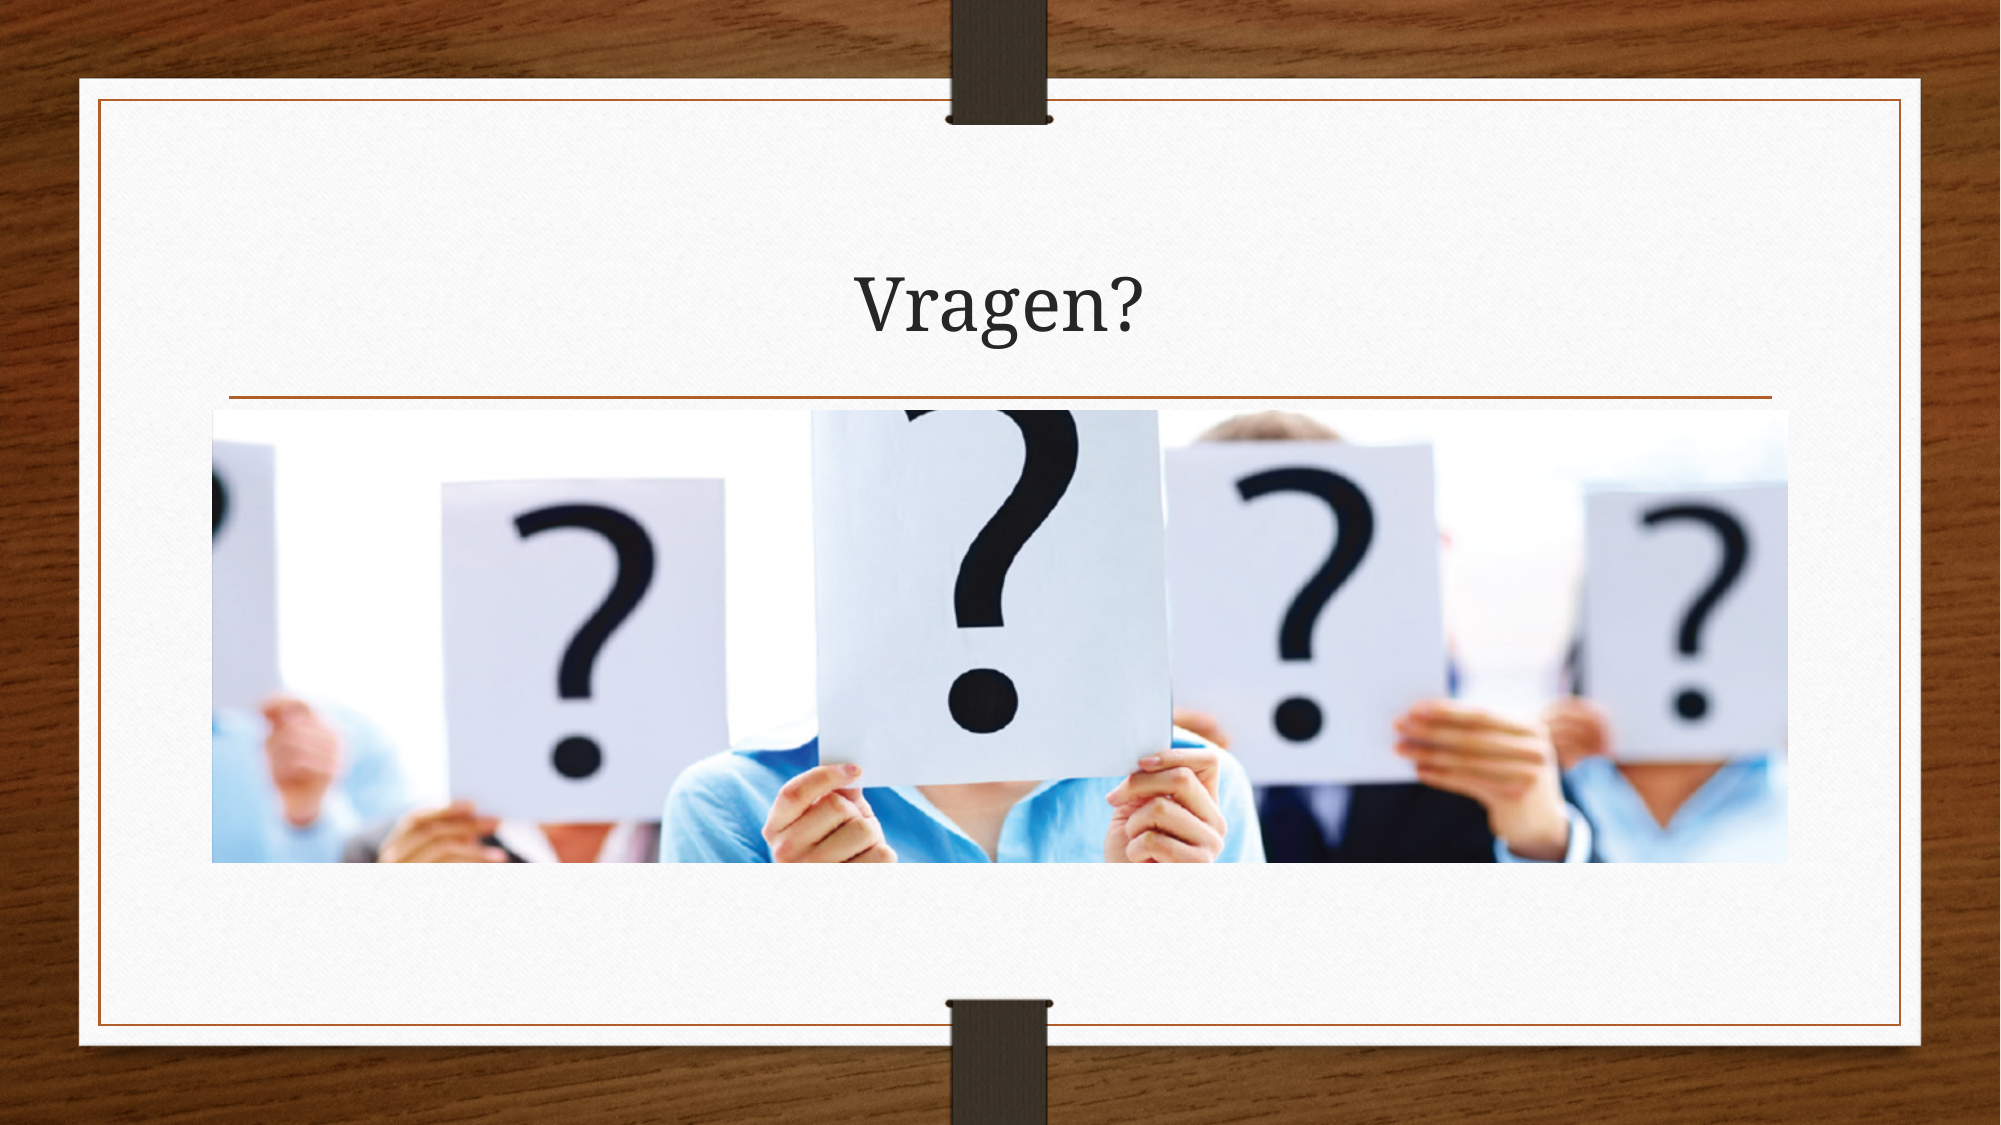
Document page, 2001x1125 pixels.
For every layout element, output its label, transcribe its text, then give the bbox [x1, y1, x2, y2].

title Vragen? [212, 238, 1788, 410]
picture [212, 410, 1788, 863]
